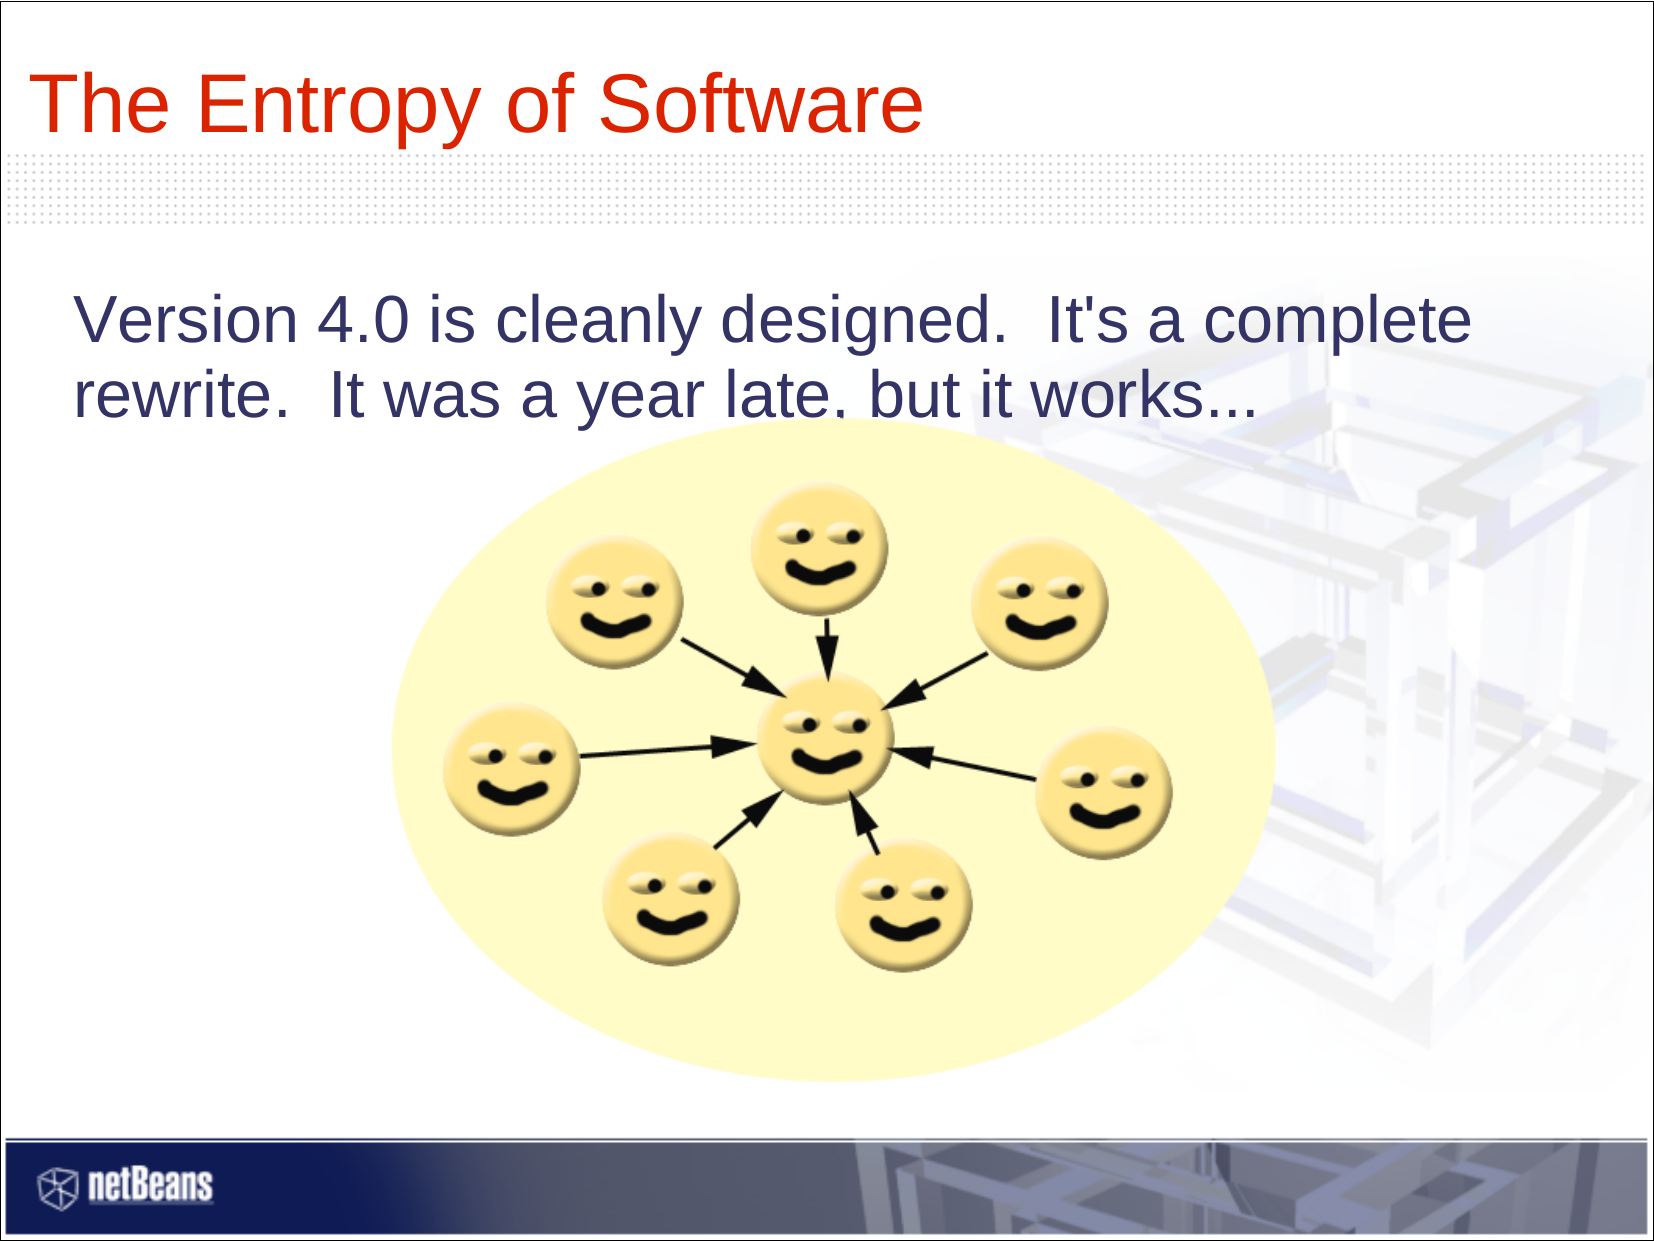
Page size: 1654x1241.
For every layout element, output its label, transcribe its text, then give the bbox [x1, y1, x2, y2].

title The Entropy of Software [28, 0, 1619, 208]
list Version 4.0 is cleanly designed. It's a complete rewrite. It was a year late, but it works... [73, 282, 1574, 1127]
picture [1, 2, 1653, 1240]
